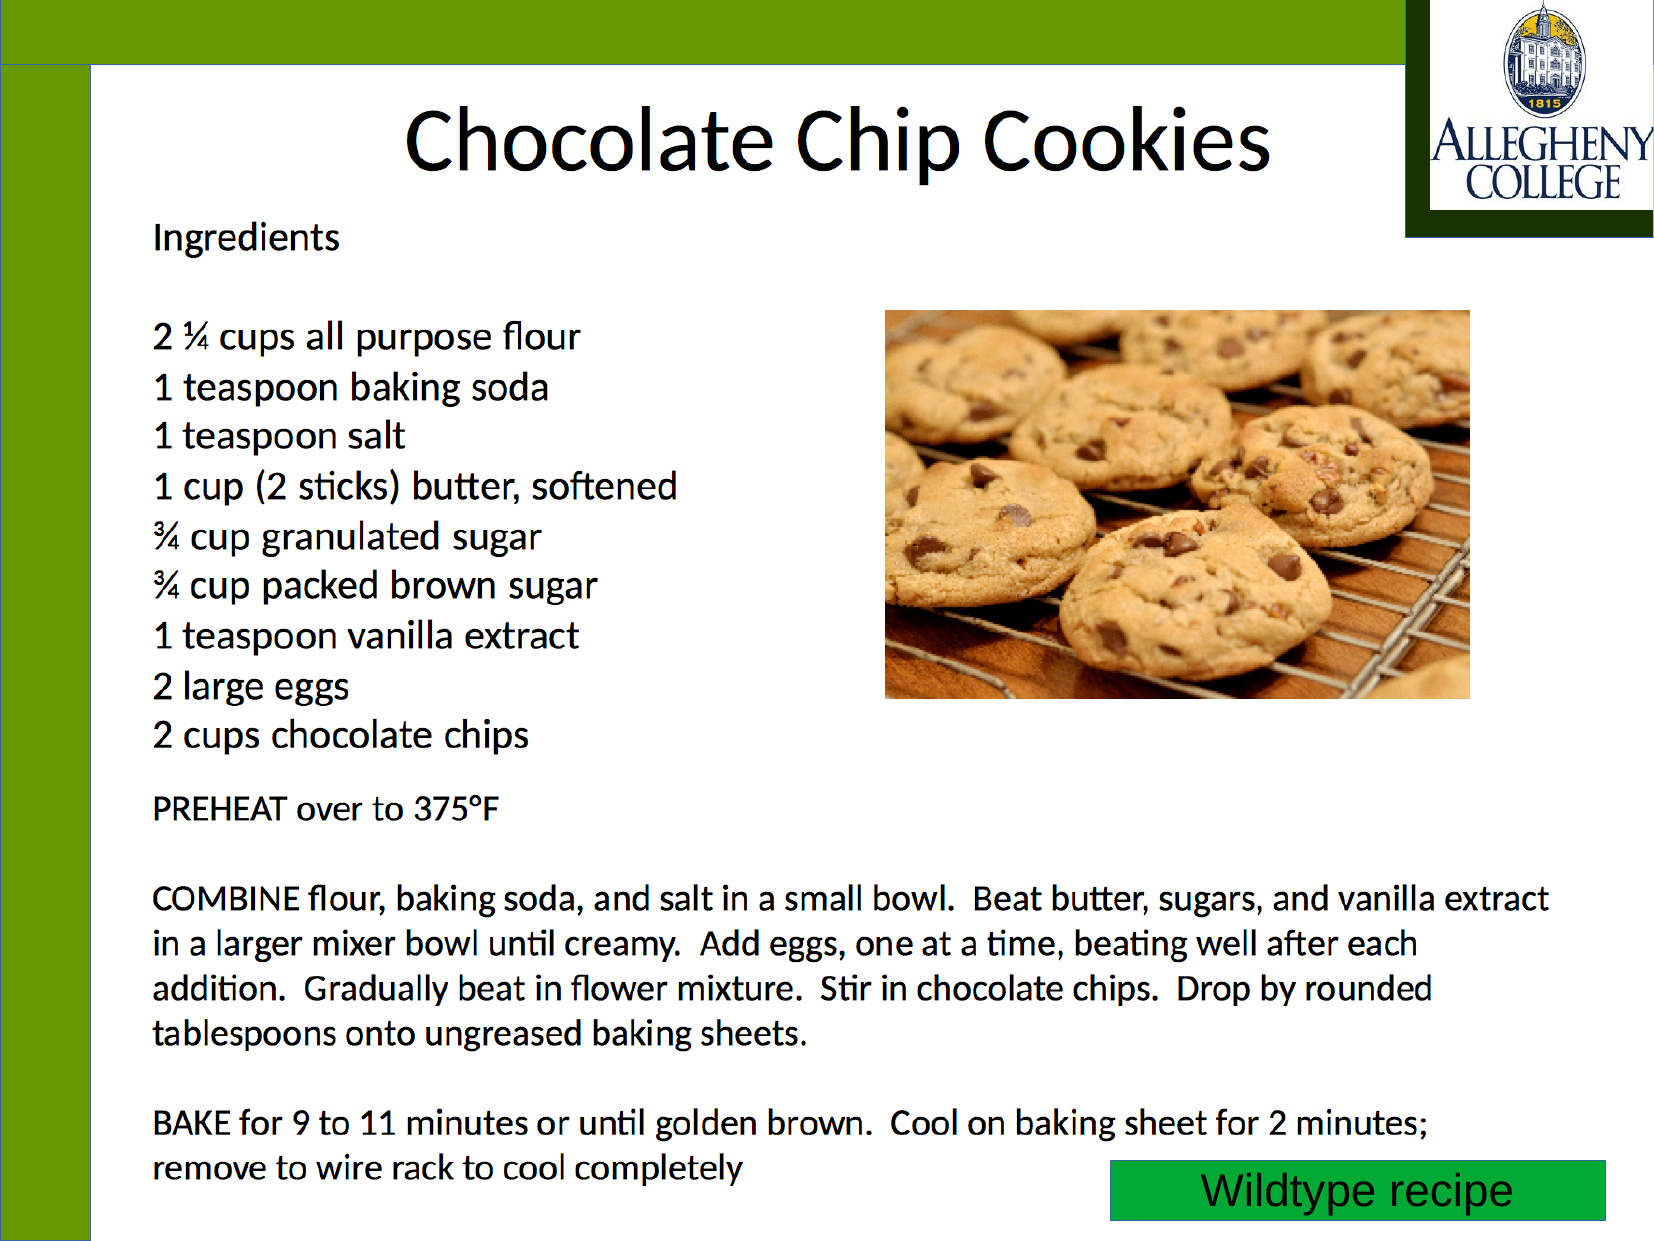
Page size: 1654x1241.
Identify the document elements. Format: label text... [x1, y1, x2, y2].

picture [1430, 0, 1654, 210]
text_box [0, 0, 1654, 1241]
text_box Wildtype recipe [1110, 1160, 1606, 1221]
picture [120, 87, 1572, 1193]
